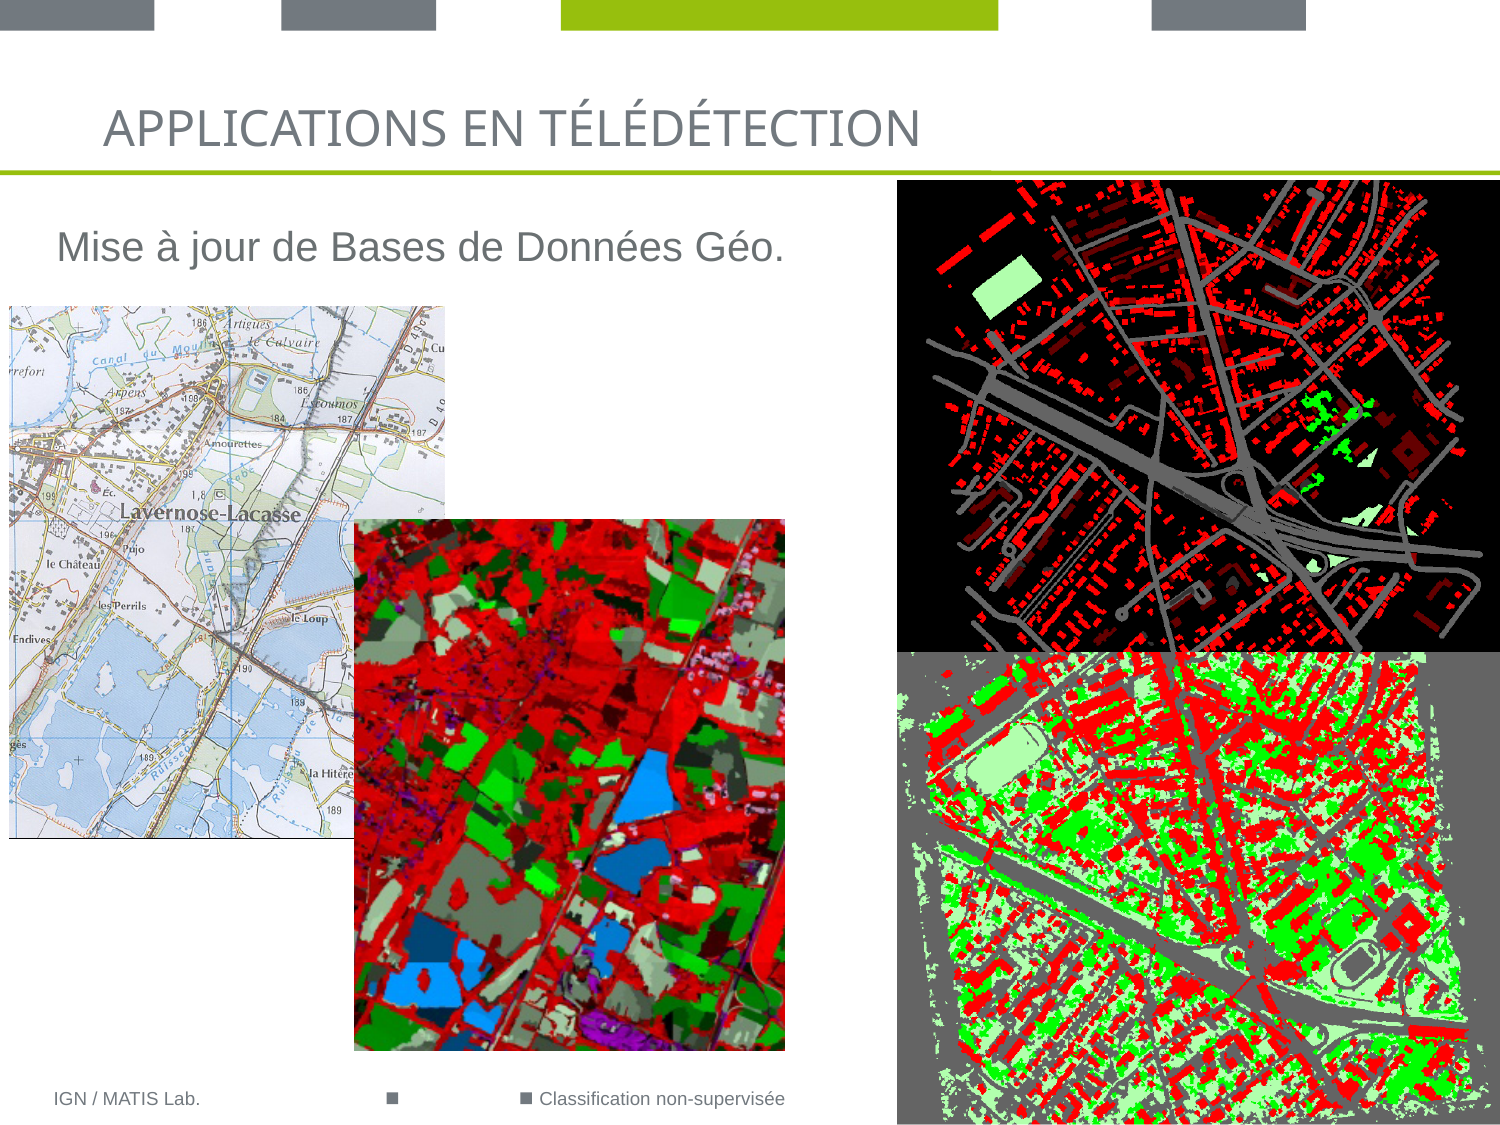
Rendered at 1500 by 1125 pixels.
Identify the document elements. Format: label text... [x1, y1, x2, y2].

picture [9, 306, 785, 1052]
text_box IGN / MATIS Lab. [39, 1067, 360, 1125]
text_box Classification non-supervisée [524, 1067, 875, 1125]
text_box Mise à jour de Bases de Données Géo. [6, 212, 897, 337]
picture [897, 180, 1500, 1125]
text_box APPLICATIONS EN TÉLÉDÉTECTION [53, 80, 1425, 173]
